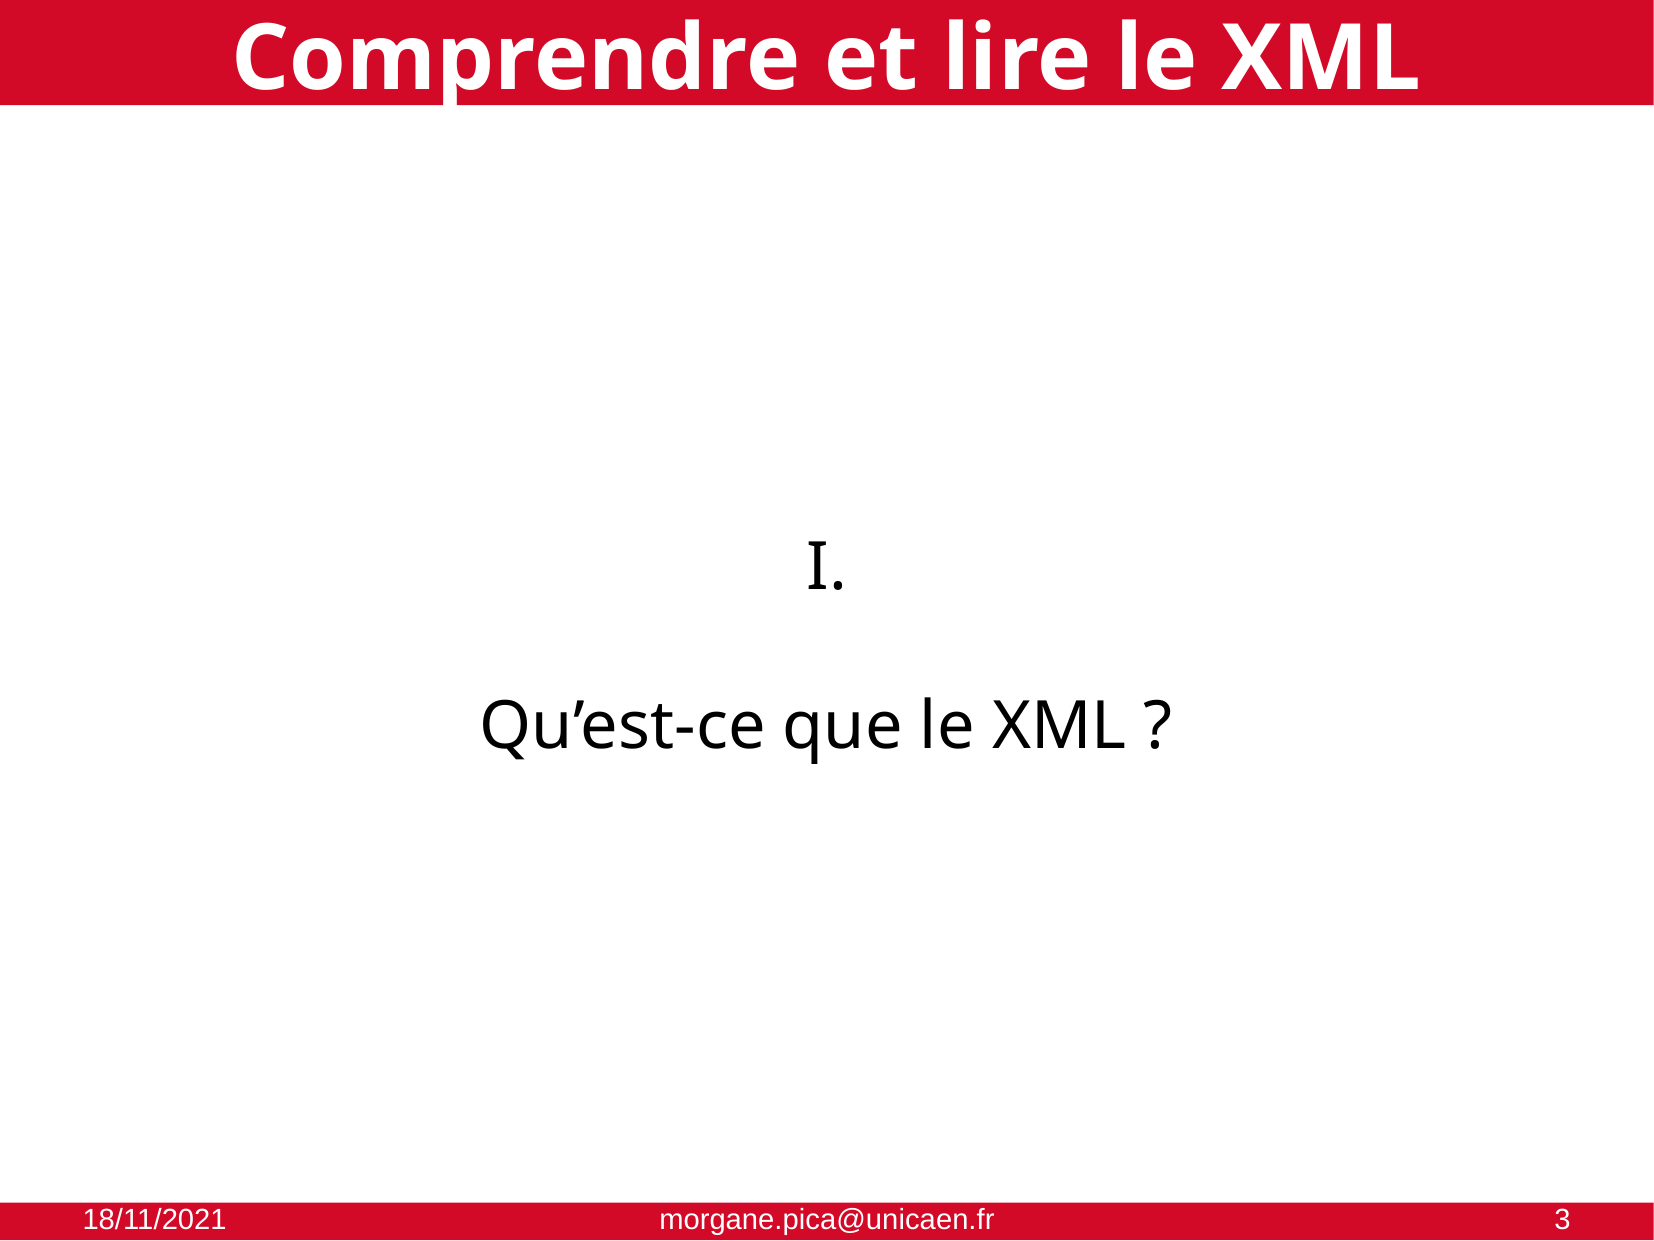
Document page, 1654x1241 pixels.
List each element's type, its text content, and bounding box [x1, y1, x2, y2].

title Comprendre et lire le XML [0, 0, 1654, 108]
text_box I. Qu’est-ce que le XML ? [349, 510, 1305, 806]
